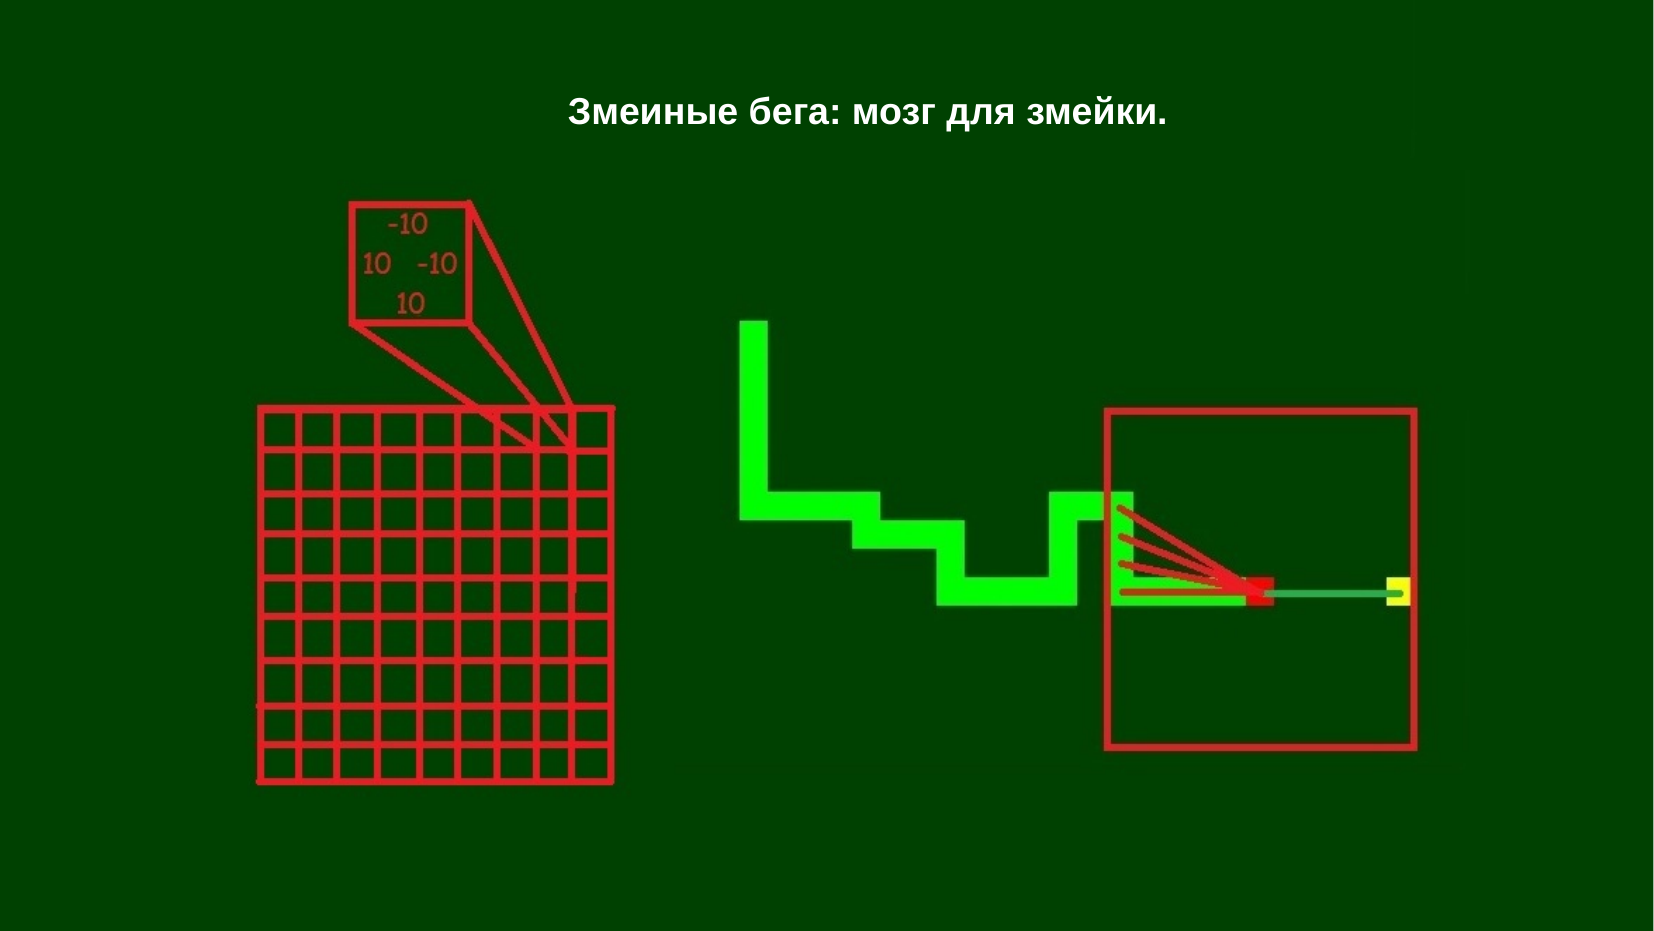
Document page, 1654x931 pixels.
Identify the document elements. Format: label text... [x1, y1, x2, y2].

picture [0, 0, 1654, 931]
text_box Змеиные бега: мозг для змейки. [236, 82, 1501, 140]
